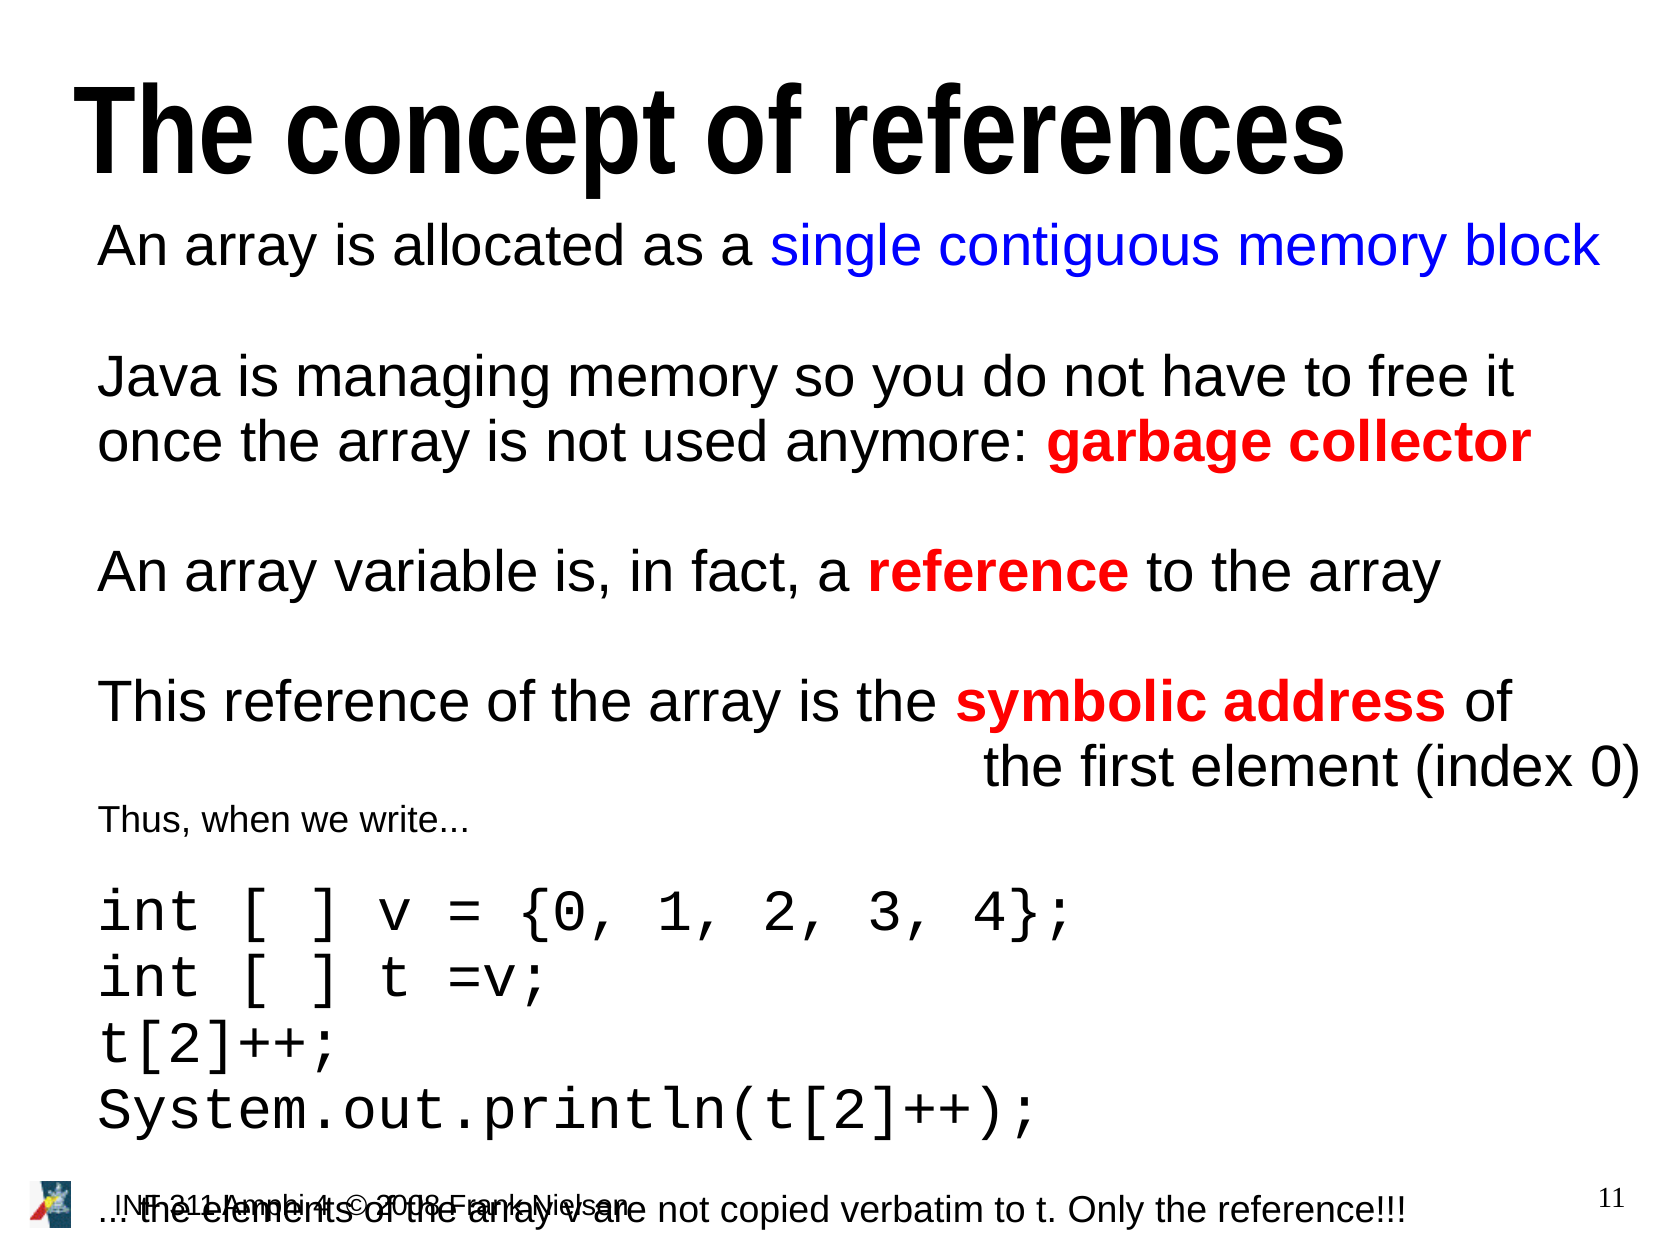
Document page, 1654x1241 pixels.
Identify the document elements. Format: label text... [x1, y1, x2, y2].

picture [29, 1181, 71, 1228]
text_box An array is allocated as a single contiguous memory block Java is managing memory so you do not have to free it once the array is not used anymore: garbage collector An array variable is, in fact, a reference to the array This reference of the array is the symbolic address of the first element (index 0) Thus, when we write... int [ ] v = {0, 1, 2, 3, 4}; int [ ] t =v; t[2]++; System.out.println(t[2]++); ... the elements of the array v are not copied verbatim to t. Only the reference!!! [82, 205, 1654, 1241]
text_box The concept of references [59, 49, 1364, 207]
